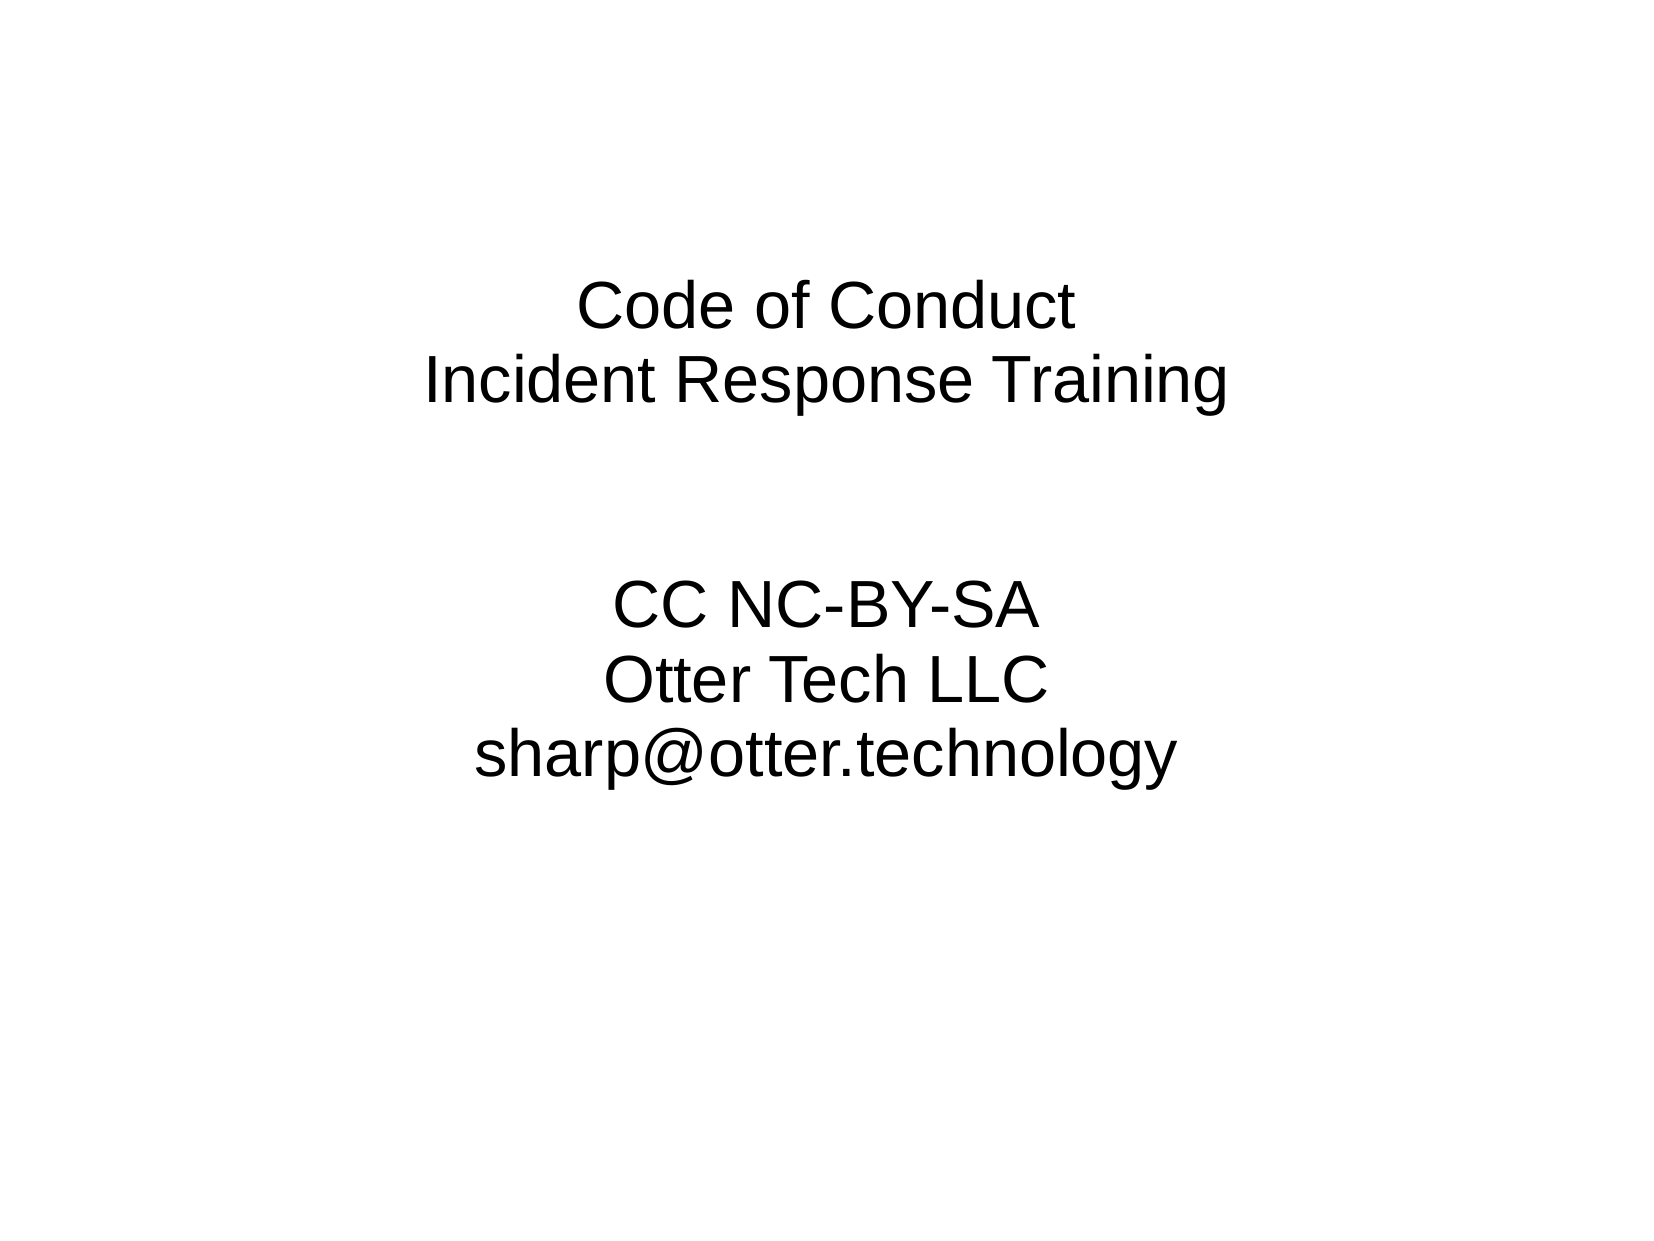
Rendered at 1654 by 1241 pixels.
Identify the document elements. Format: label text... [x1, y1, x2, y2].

subtitle Code of Conduct Incident Response Training CC NC-BY-SA Otter Tech LLC sharp@otter.technology [82, 49, 1571, 1010]
